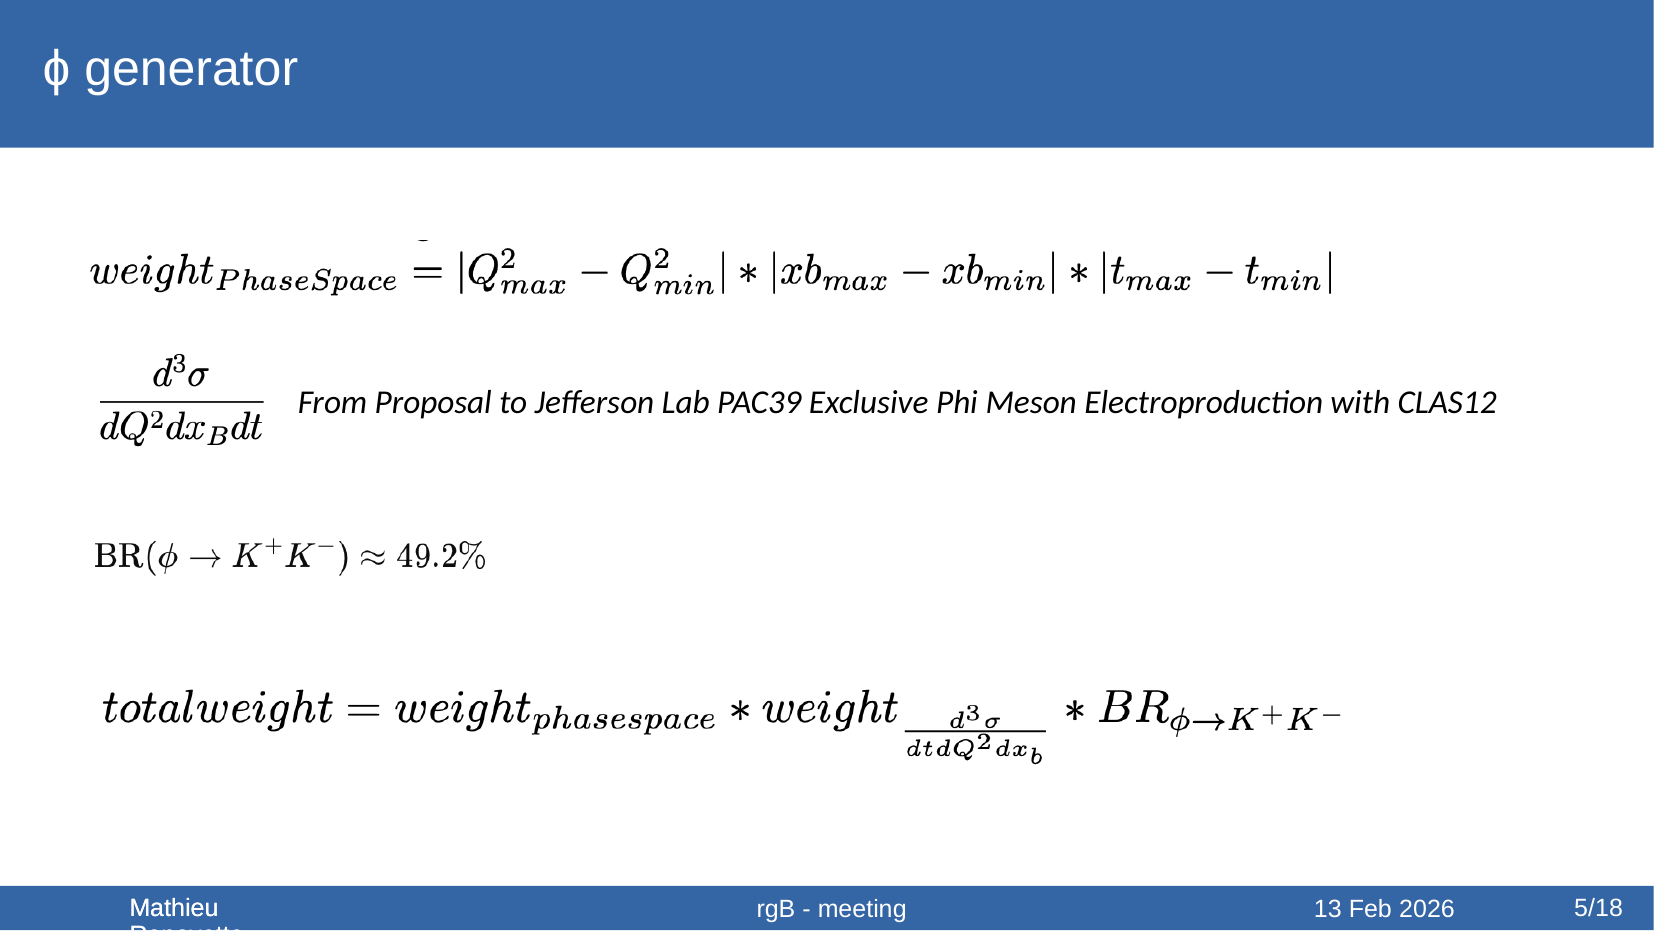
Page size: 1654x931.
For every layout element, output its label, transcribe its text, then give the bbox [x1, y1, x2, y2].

picture [43, 342, 294, 469]
text_box ɸ generator [27, 32, 886, 106]
text_box From Proposal to Jeﬀerson Lab PAC39 Exclusive Phi Meson Electroproduction with CLAS12 [282, 372, 1654, 429]
picture [79, 654, 1355, 789]
text_box 13 Feb 2026 [1299, 887, 1536, 931]
picture [79, 240, 1355, 314]
text_box [0, 0, 1654, 148]
text_box [0, 885, 131, 931]
text_box [226, 885, 1654, 931]
picture [64, 517, 502, 596]
text_box 5/18 [1559, 885, 1654, 930]
text_box Mathieu Ronayette [114, 885, 355, 929]
text_box rgB - meeting [734, 887, 953, 931]
